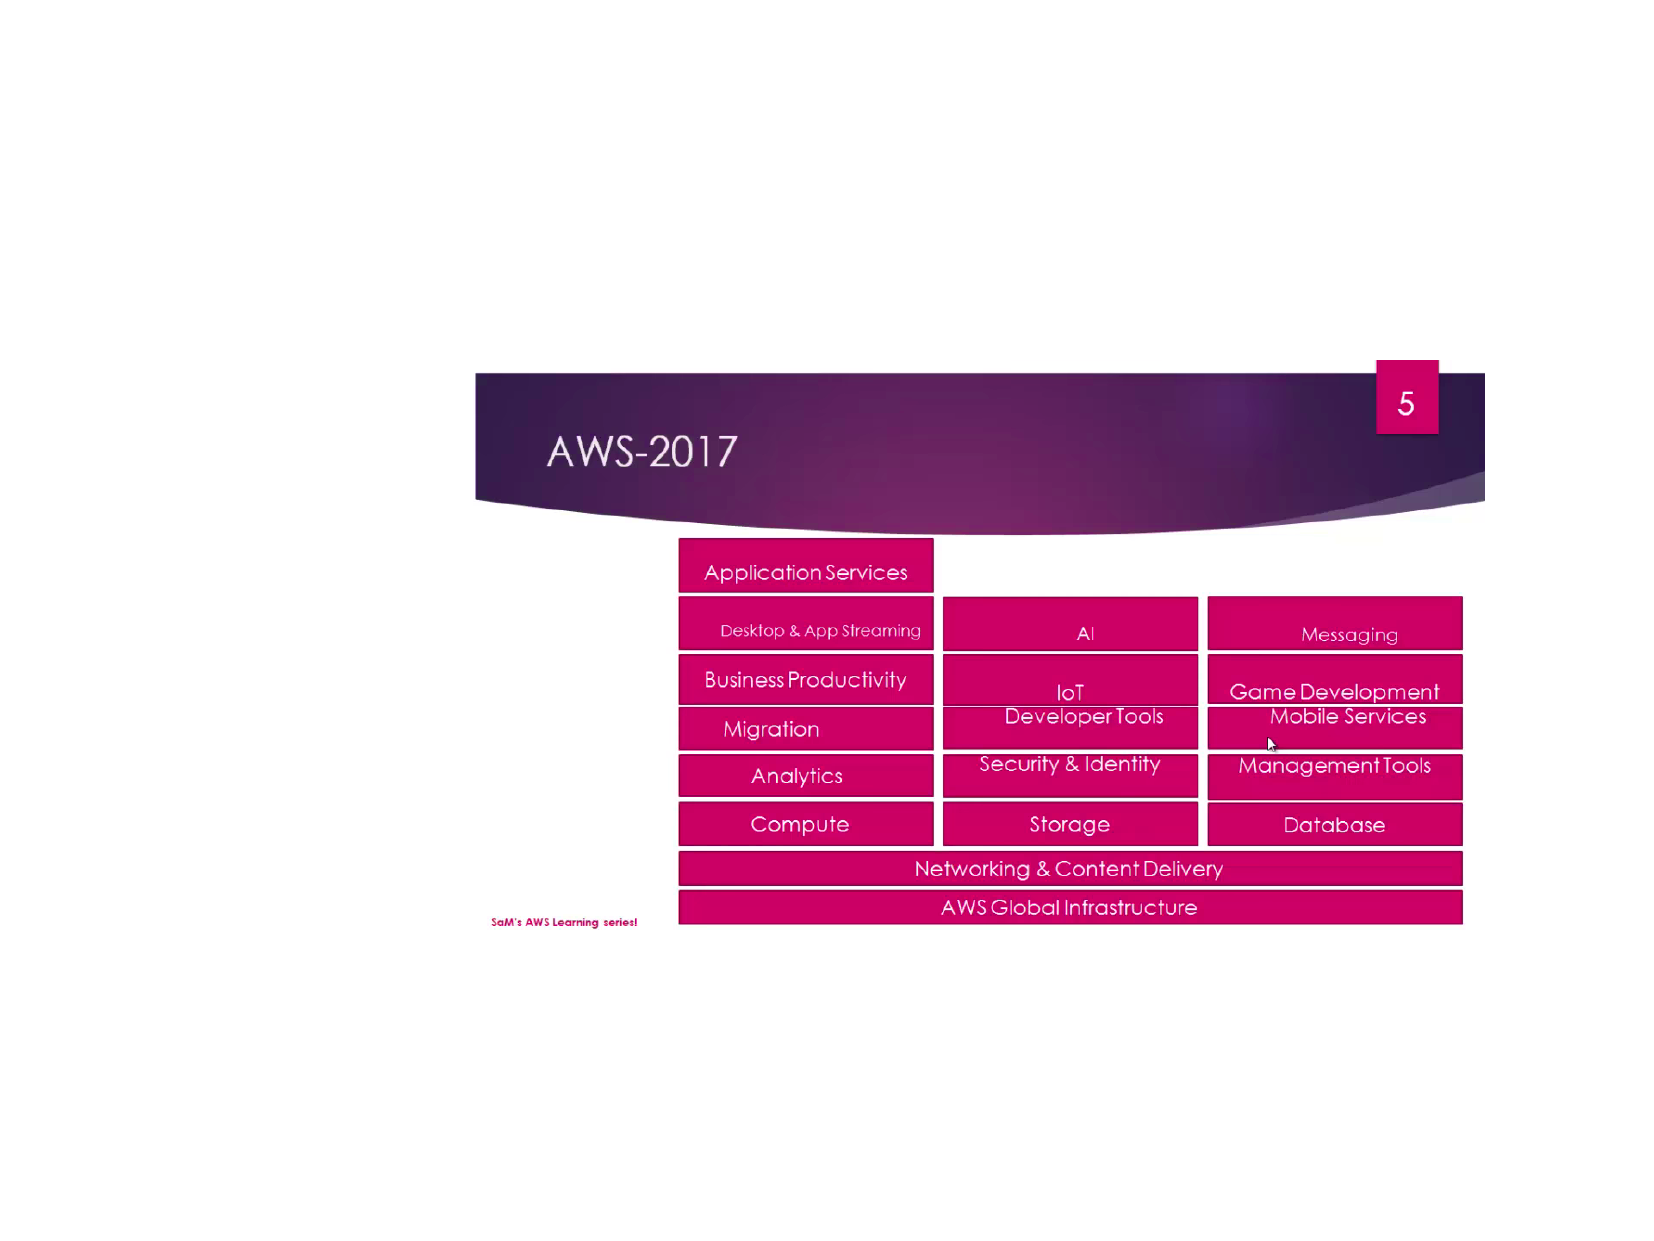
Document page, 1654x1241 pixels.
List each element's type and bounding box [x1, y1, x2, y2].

picture [464, 360, 1485, 930]
